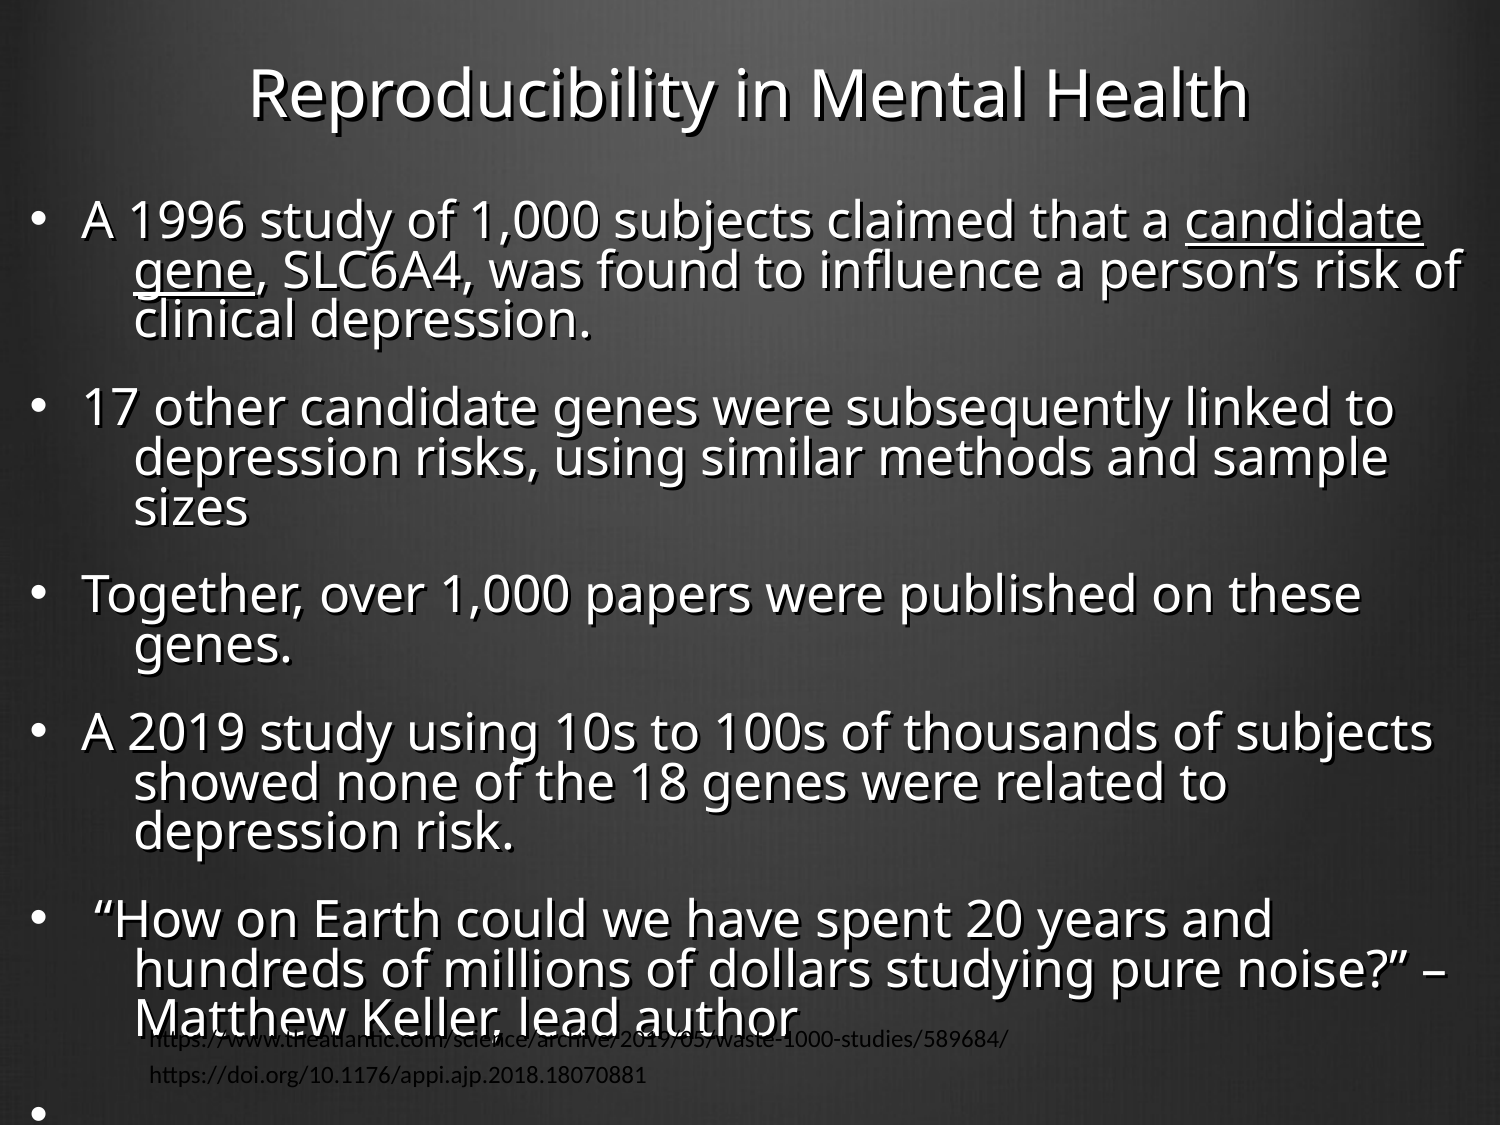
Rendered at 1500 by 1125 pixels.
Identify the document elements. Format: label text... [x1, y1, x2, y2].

text_box https://www.theatlantic.com/science/archive/2019/05/waste-1000-studies/589684/ [134, 1015, 1455, 1060]
text_box https://doi.org/10.1176/appi.ajp.2018.18070881 [134, 1051, 1022, 1097]
list A 1996 study of 1,000 subjects claimed that a candidate gene, SLC6A4, was found to influence a person’s risk of clinical depression. 17 other candidate genes were subsequently linked to depression risks, using similar methods and sample sizes Together, over 1,000 papers were published on these genes. A 2019 study using 10s to 100s of thousands of subjects showed none of the 18 genes were related to depression risk. “How on Earth could we have spent 20 years and hundreds of millions of dollars studying pure noise?” – Matthew Keller, lead author [14, 191, 1500, 1061]
title Reproducibility in Mental Health [112, 19, 1388, 163]
